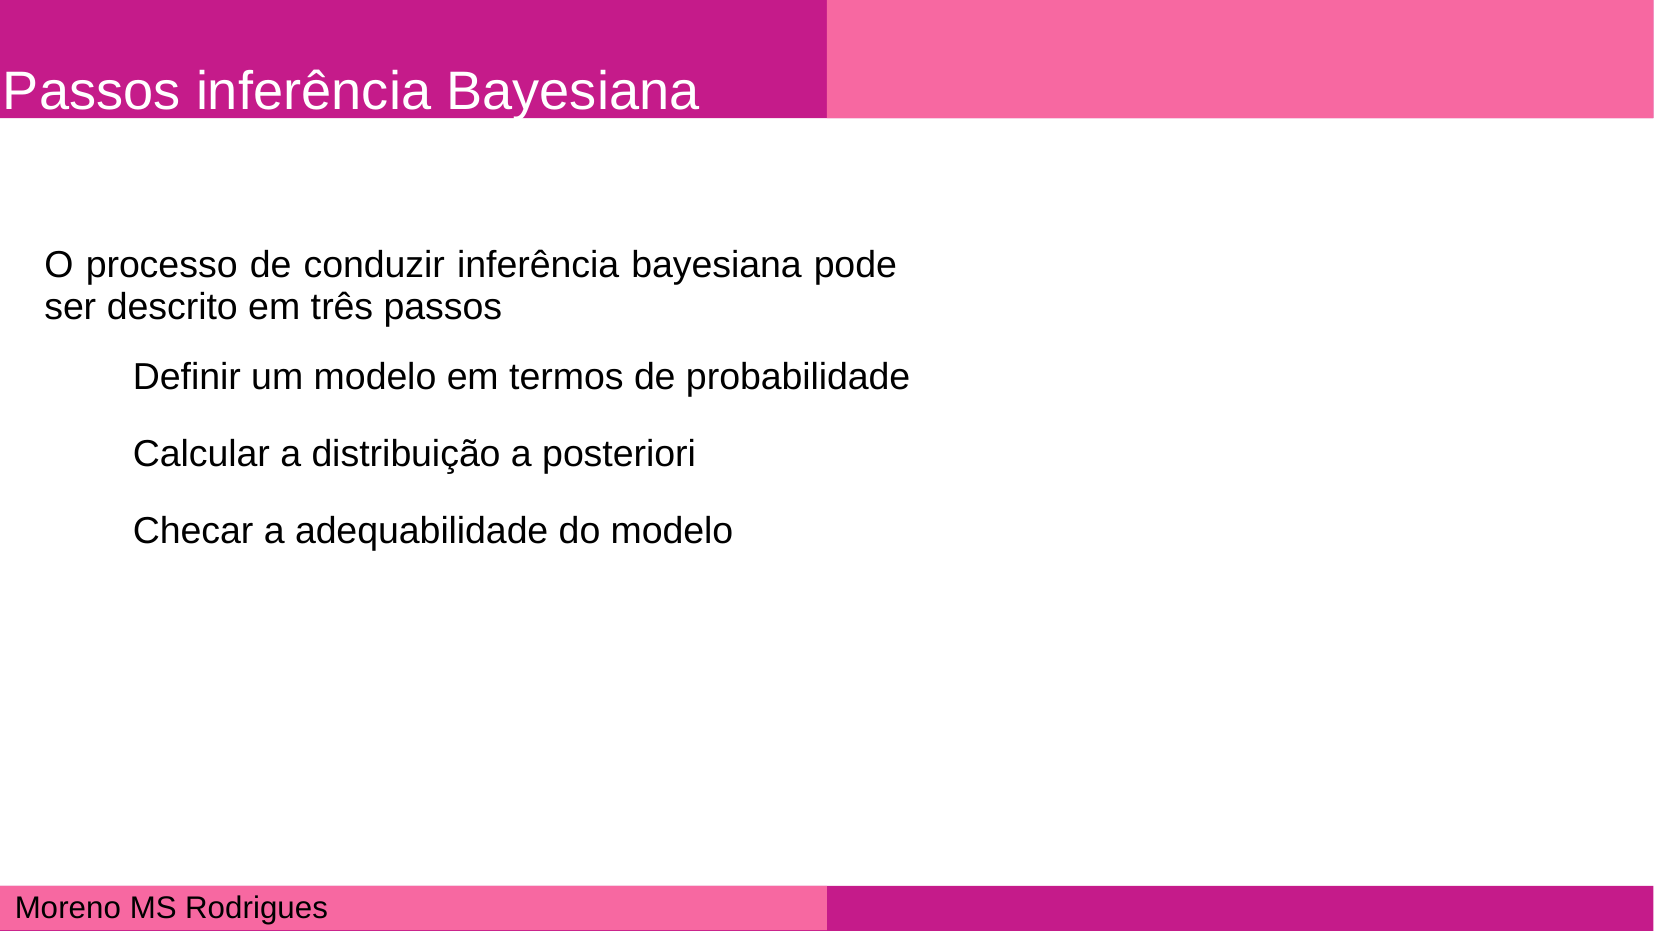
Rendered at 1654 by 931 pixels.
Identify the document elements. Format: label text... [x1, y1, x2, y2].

text_box O processo de conduzir inferência bayesiana pode ser descrito em três passos [29, 236, 945, 336]
text_box Passos inferência Bayesiana [0, 53, 827, 190]
text_box [0, 0, 1654, 119]
text_box Definir um modelo em termos de probabilidade [118, 348, 1034, 408]
text_box [404, 885, 1654, 931]
text_box Moreno MS Rodrigues [0, 882, 404, 931]
text_box Calcular a distribuição a posteriori [118, 425, 1034, 483]
text_box Checar a adequabilidade do modelo [118, 502, 1034, 559]
